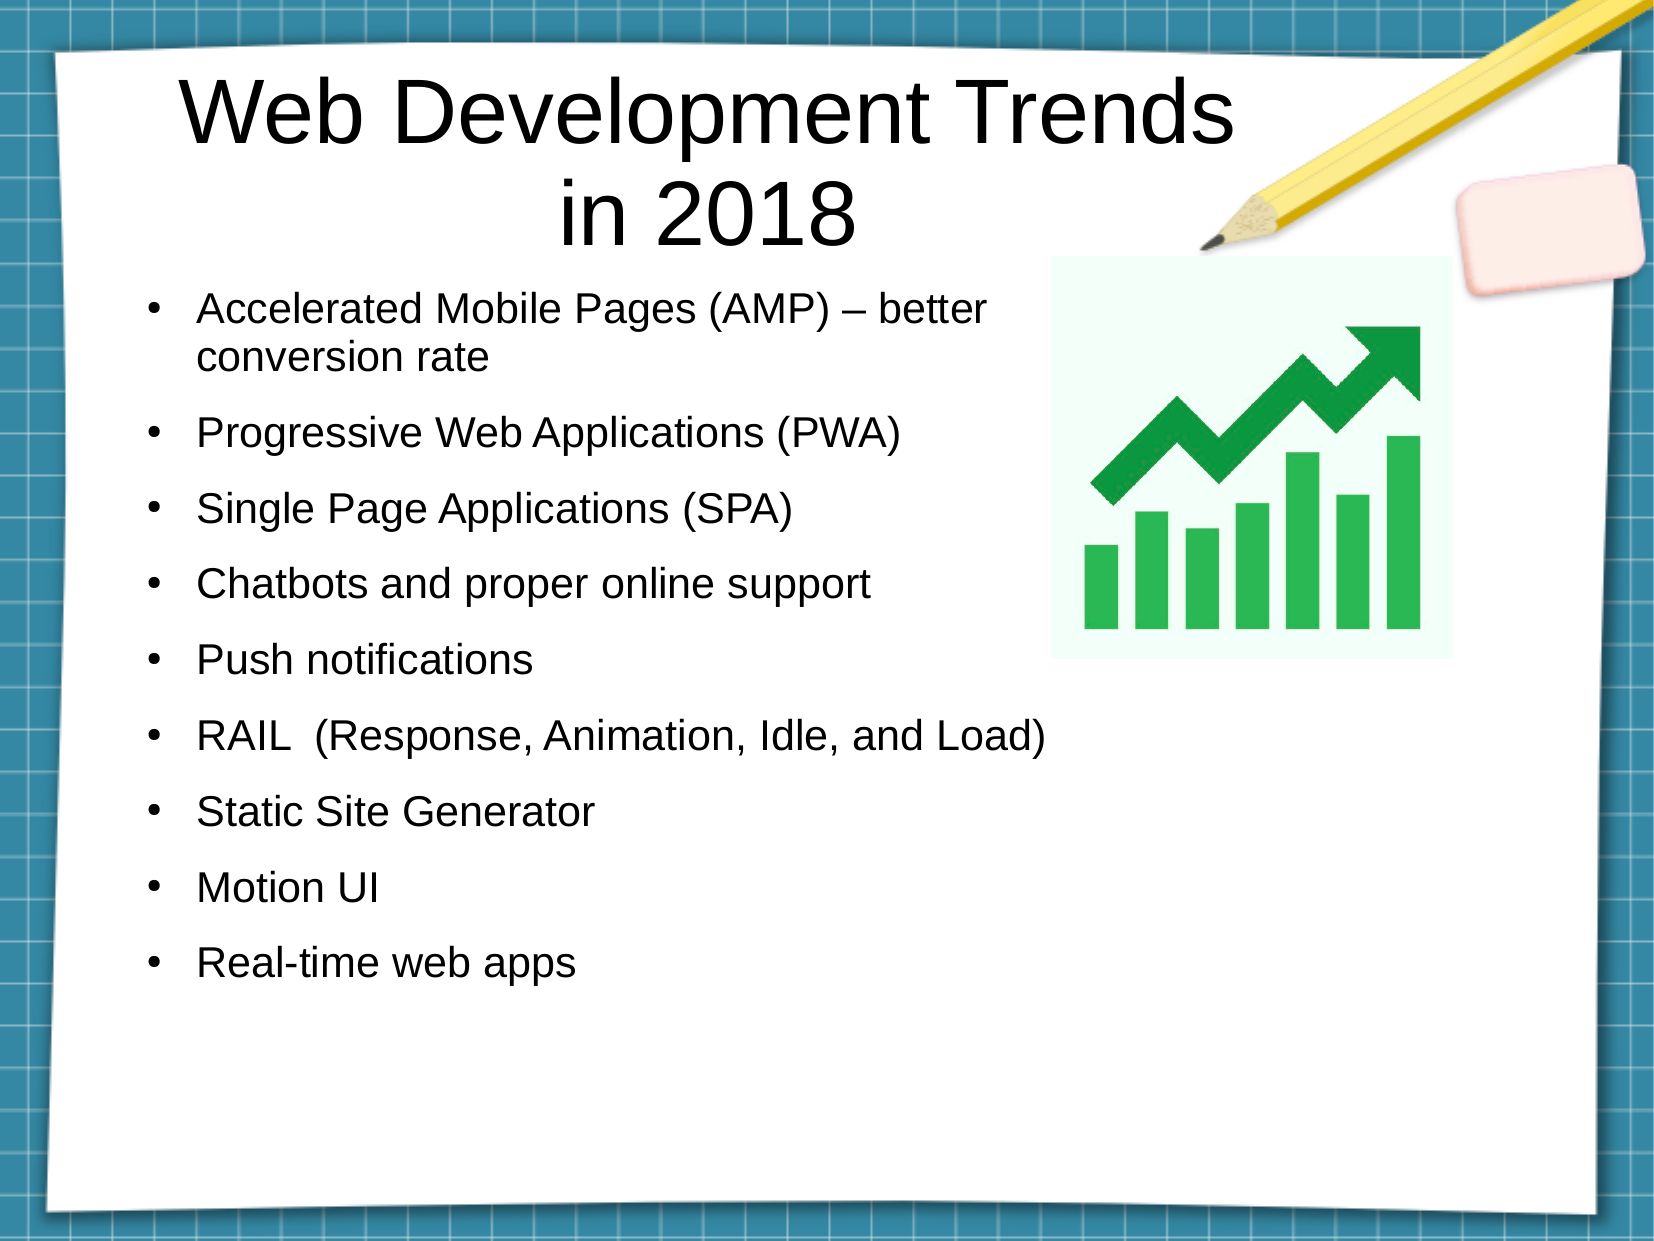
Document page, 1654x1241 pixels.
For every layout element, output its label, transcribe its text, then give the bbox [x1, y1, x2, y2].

title Web Development Trends in 2018 [141, 59, 1276, 267]
picture [0, 0, 1654, 1241]
list Accelerated Mobile Pages (AMP) – better conversion rate Progressive Web Applications (PWA) Single Page Applications (SPA) Chatbots and proper online support Push notifications RAIL (Response, Animation, Idle, and Load) Static Site Generator Motion UI Real-time web apps [129, 284, 1052, 1004]
